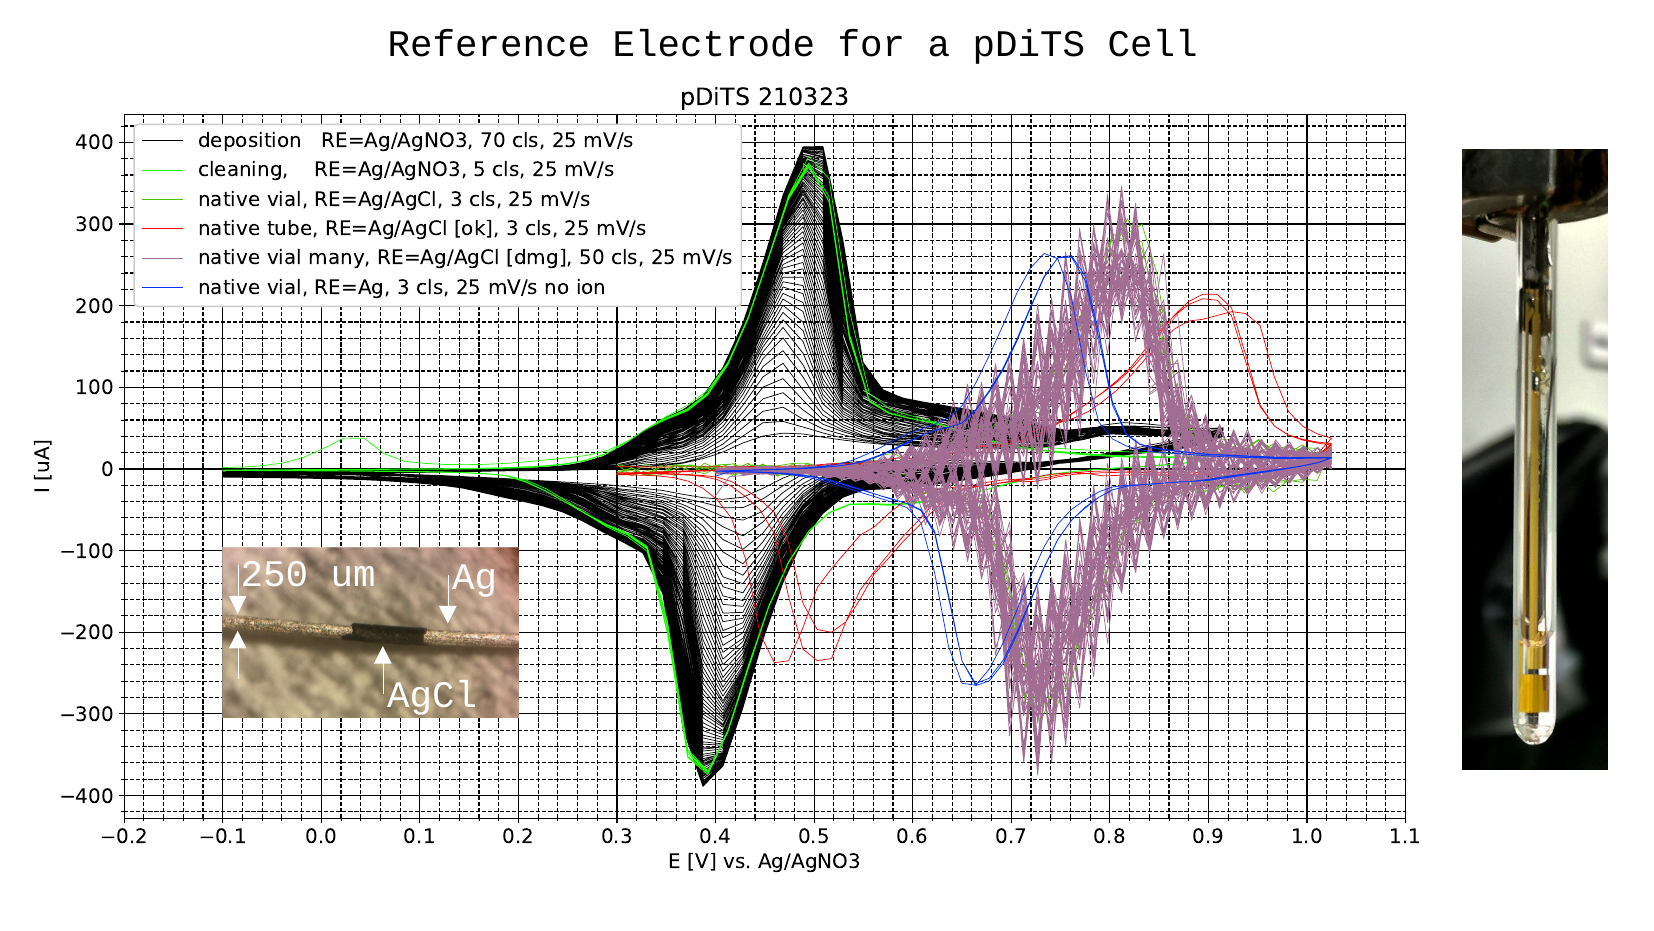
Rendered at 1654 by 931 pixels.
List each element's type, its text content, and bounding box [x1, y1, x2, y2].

text_box Reference Electrode for a pDiTS Cell [372, 17, 1213, 76]
text_box Ag [437, 550, 541, 609]
picture [0, 4, 1608, 920]
text_box 250 um [225, 547, 391, 605]
text_box AgCl [372, 669, 492, 727]
